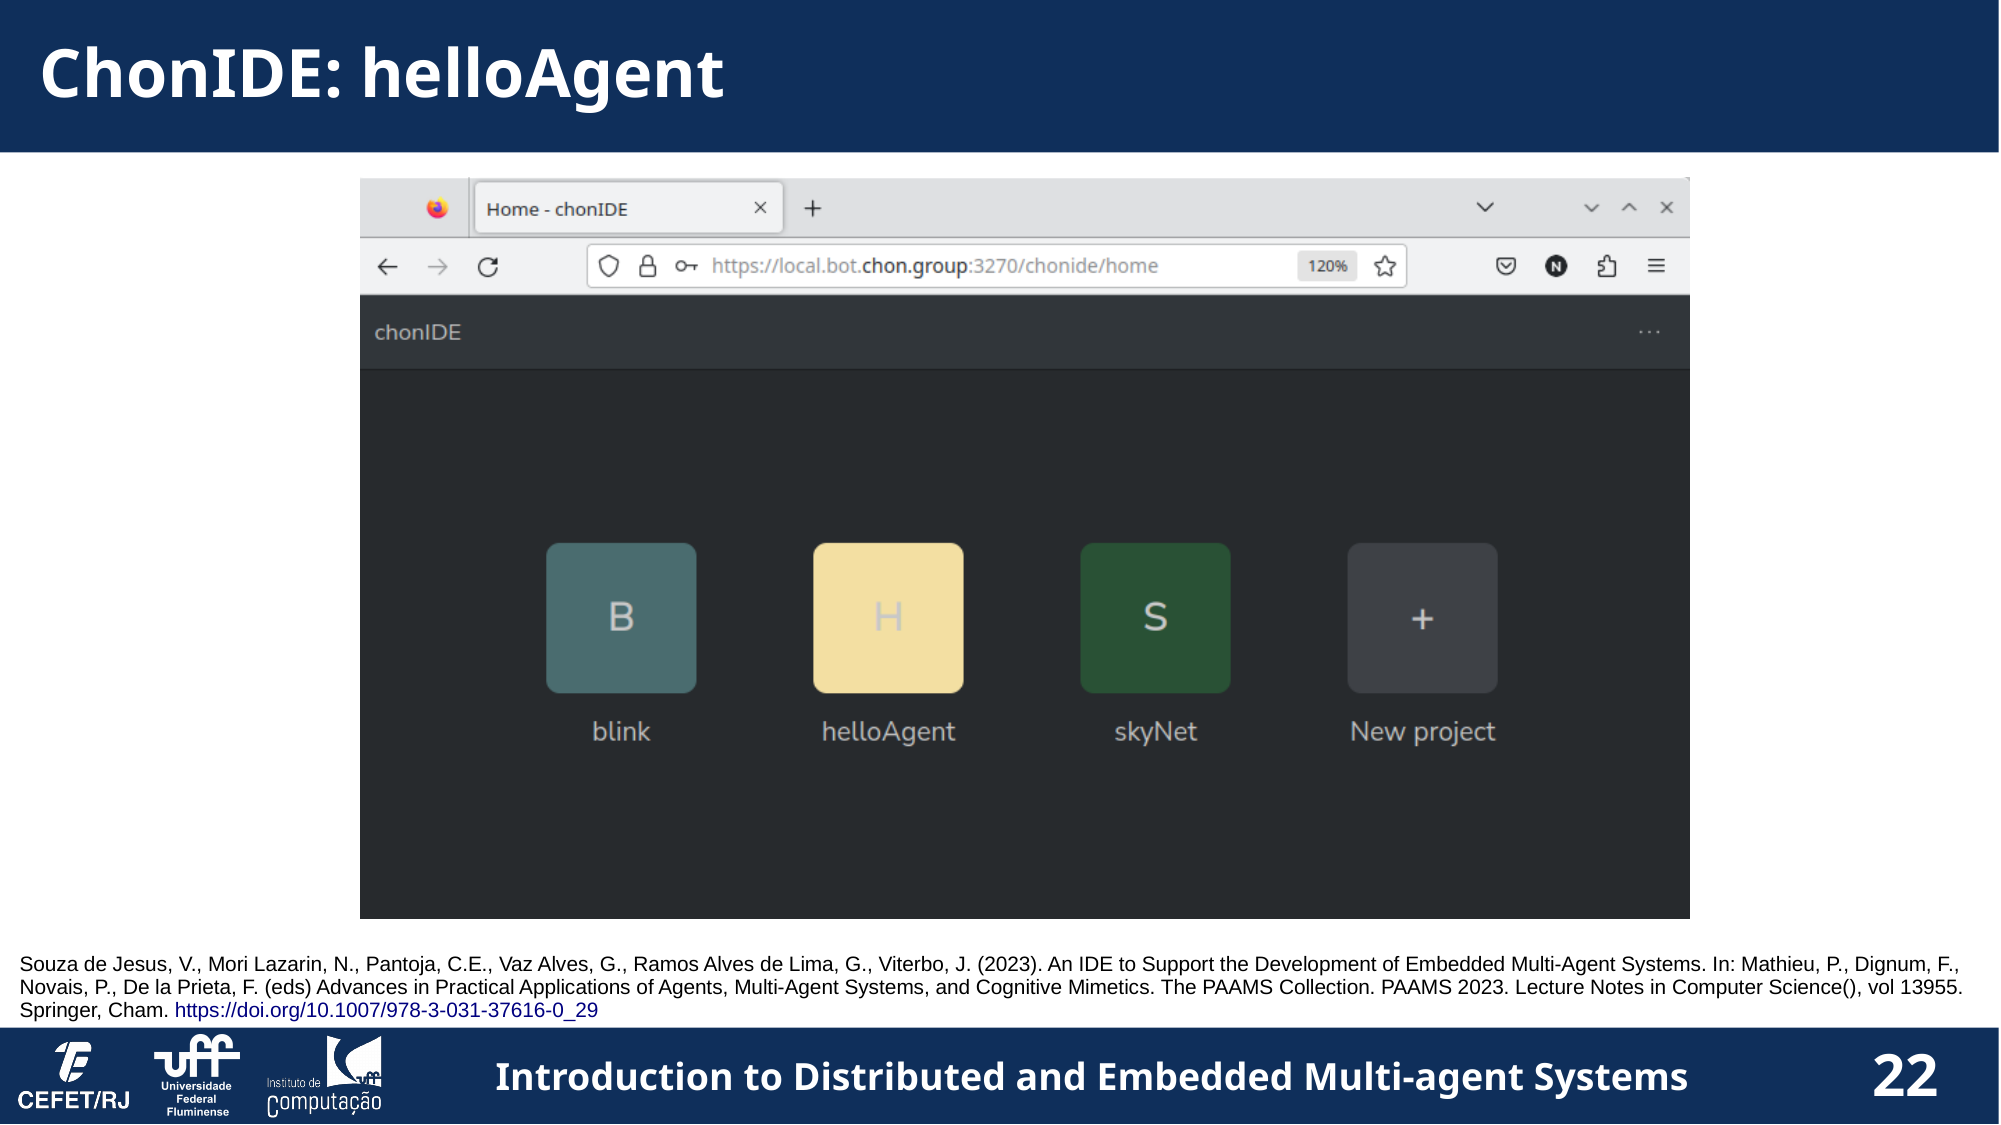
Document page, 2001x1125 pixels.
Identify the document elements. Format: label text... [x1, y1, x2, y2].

picture [360, 177, 1690, 919]
picture [265, 1033, 383, 1118]
text_box ChonIDE: helloAgent [25, 23, 1998, 116]
picture [153, 1033, 241, 1121]
picture [18, 1030, 129, 1125]
text_box Souza de Jesus, V., Mori Lazarin, N., Pantoja, C.E., Vaz Alves, G., Ramos Alves de Lima, G., Viterbo, J. (2023). An IDE to Support the Development of Embedded Multi-Agent Systems. In: Mathieu, P., Dignum, F., Novais, P., De la Prieta, F. (eds) Advances in Practical Applications of Agents, Multi-Agent Systems, and Cognitive Mimetics. The PAAMS Collection. PAAMS 2023. Lecture Notes in Computer Science(), vol 13955. Springer, Cham. https://doi.org/10.1007/978-3-031-37616-0_29 [4, 944, 1979, 1030]
